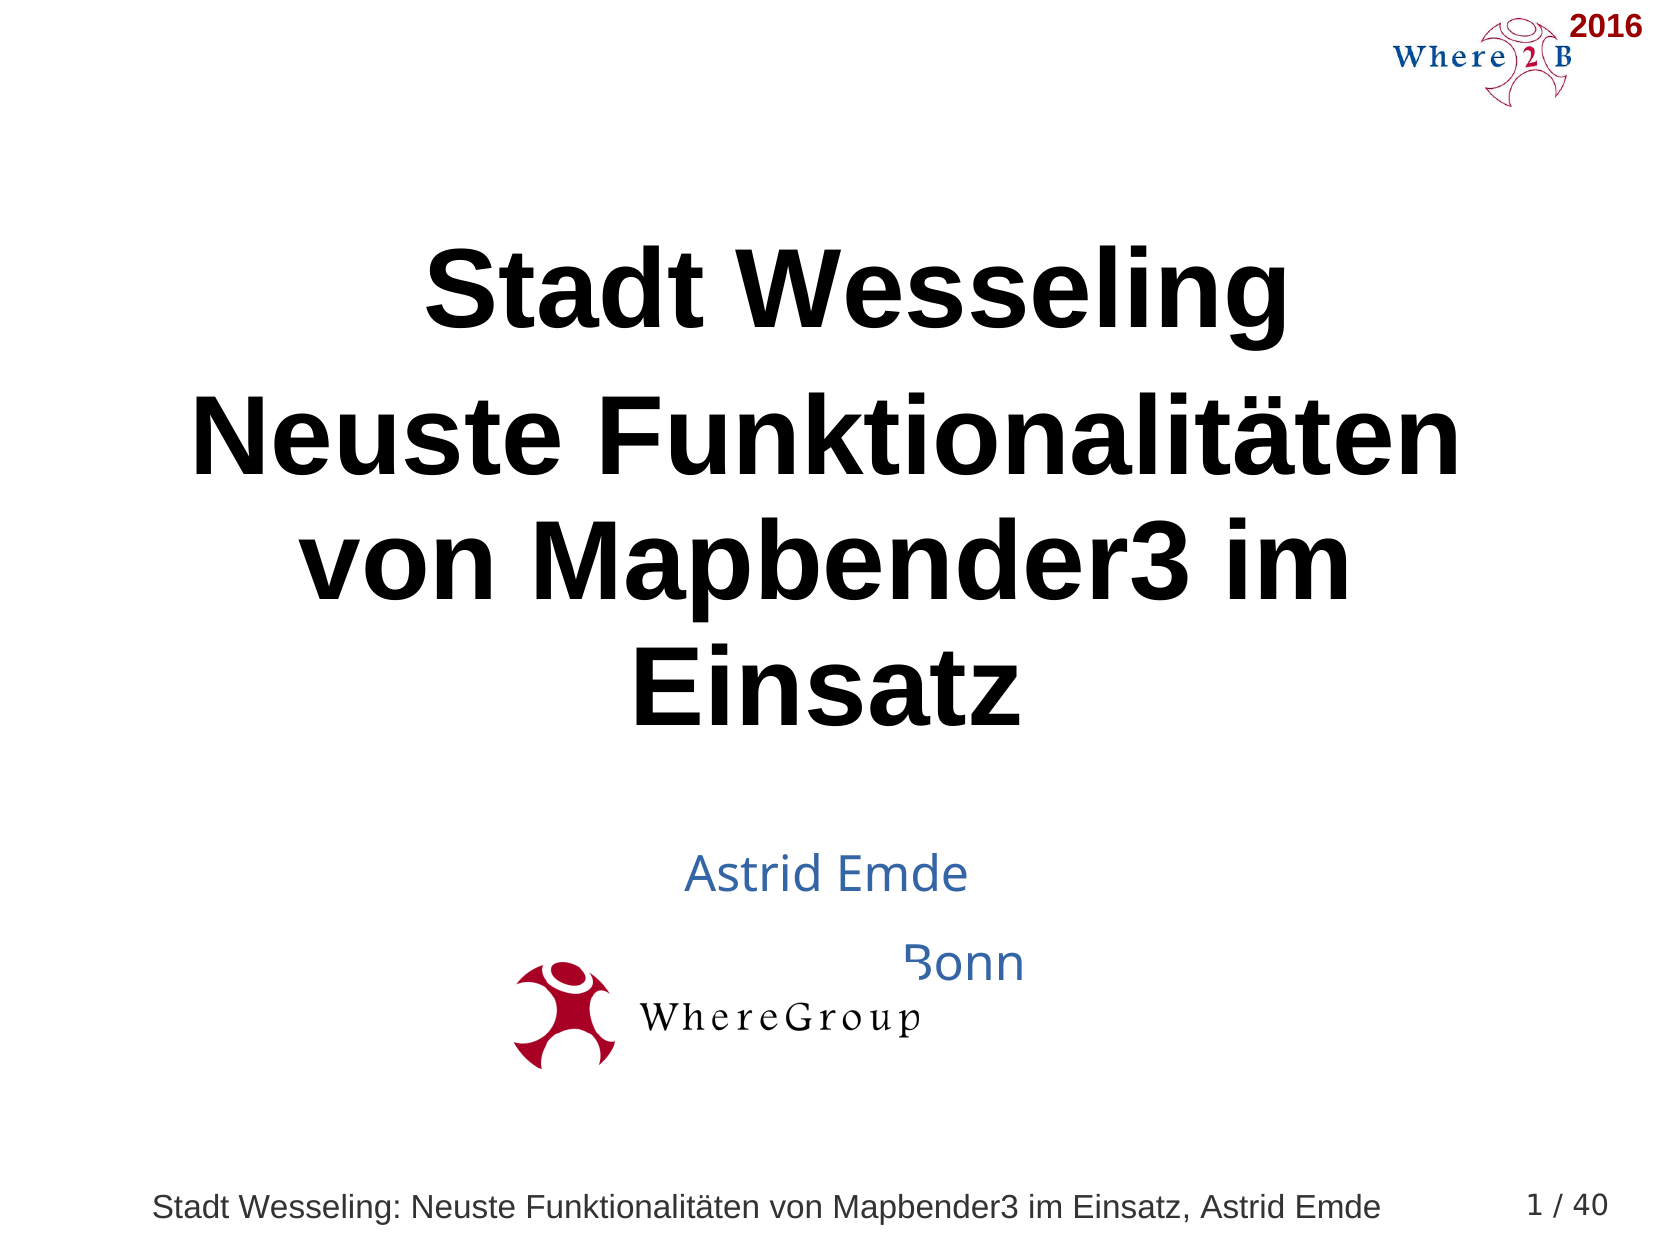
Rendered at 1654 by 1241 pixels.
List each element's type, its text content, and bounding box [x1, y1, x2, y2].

picture [513, 962, 919, 1069]
picture [1393, 18, 1571, 107]
text_box Stadt Wesseling Neuste Funktionalitäten von Mapbender3 im Einsatz Astrid Emde Bonn [118, 218, 1536, 1004]
